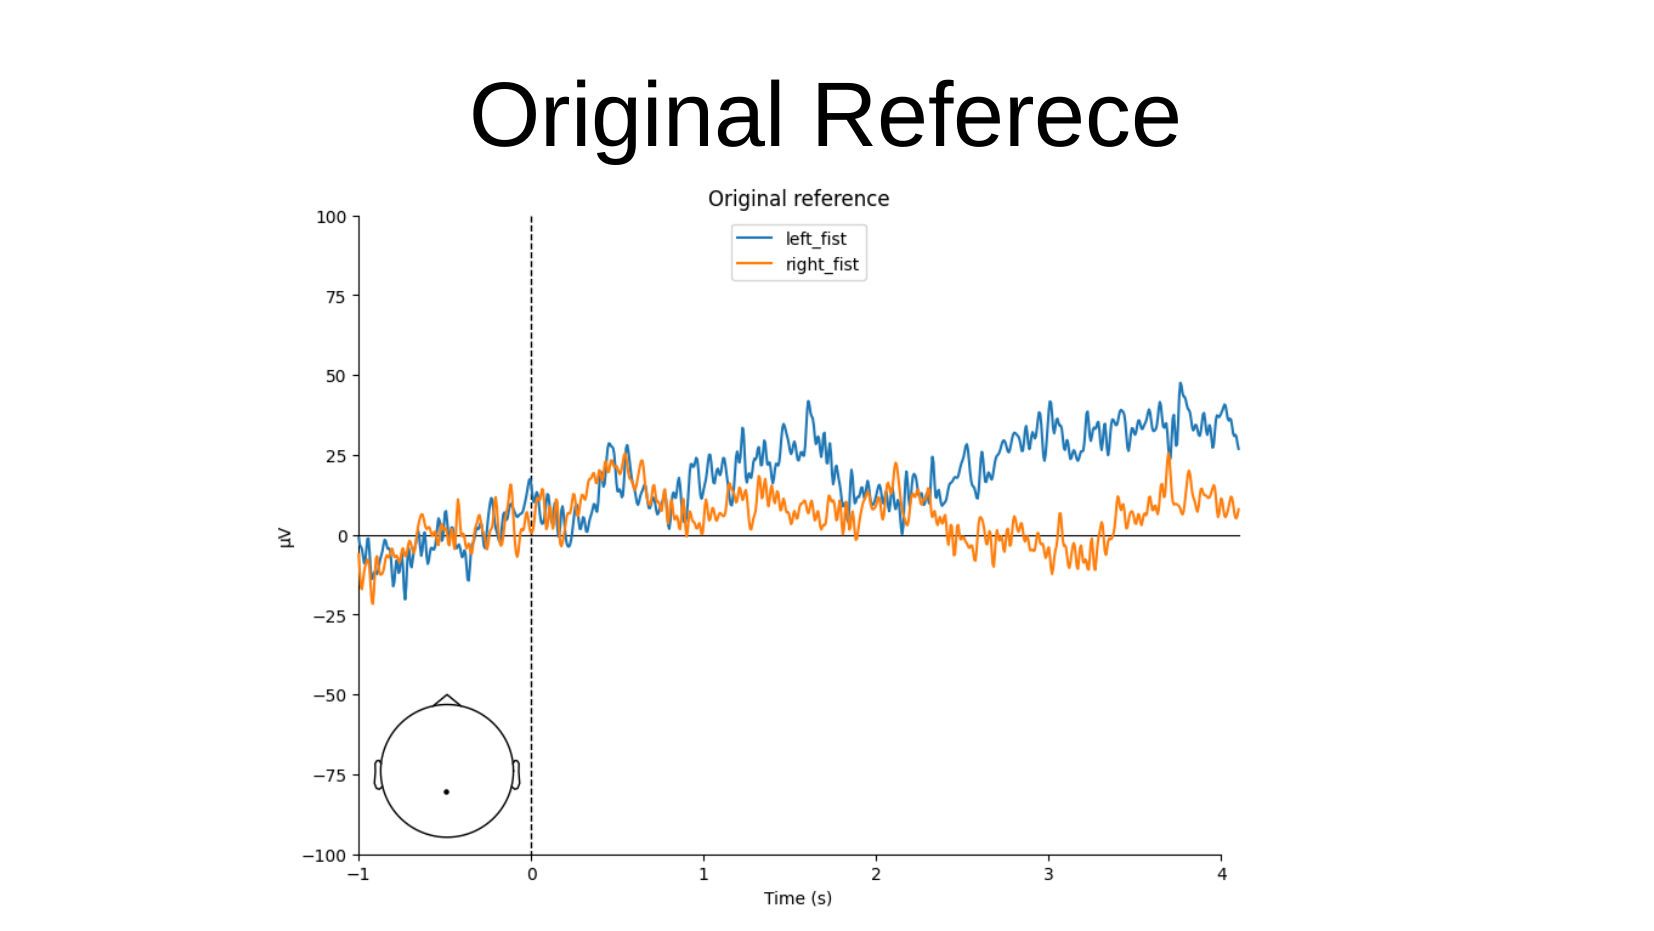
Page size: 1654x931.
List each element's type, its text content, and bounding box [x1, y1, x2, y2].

picture [265, 177, 1250, 919]
title Original Referece [82, 37, 1571, 193]
